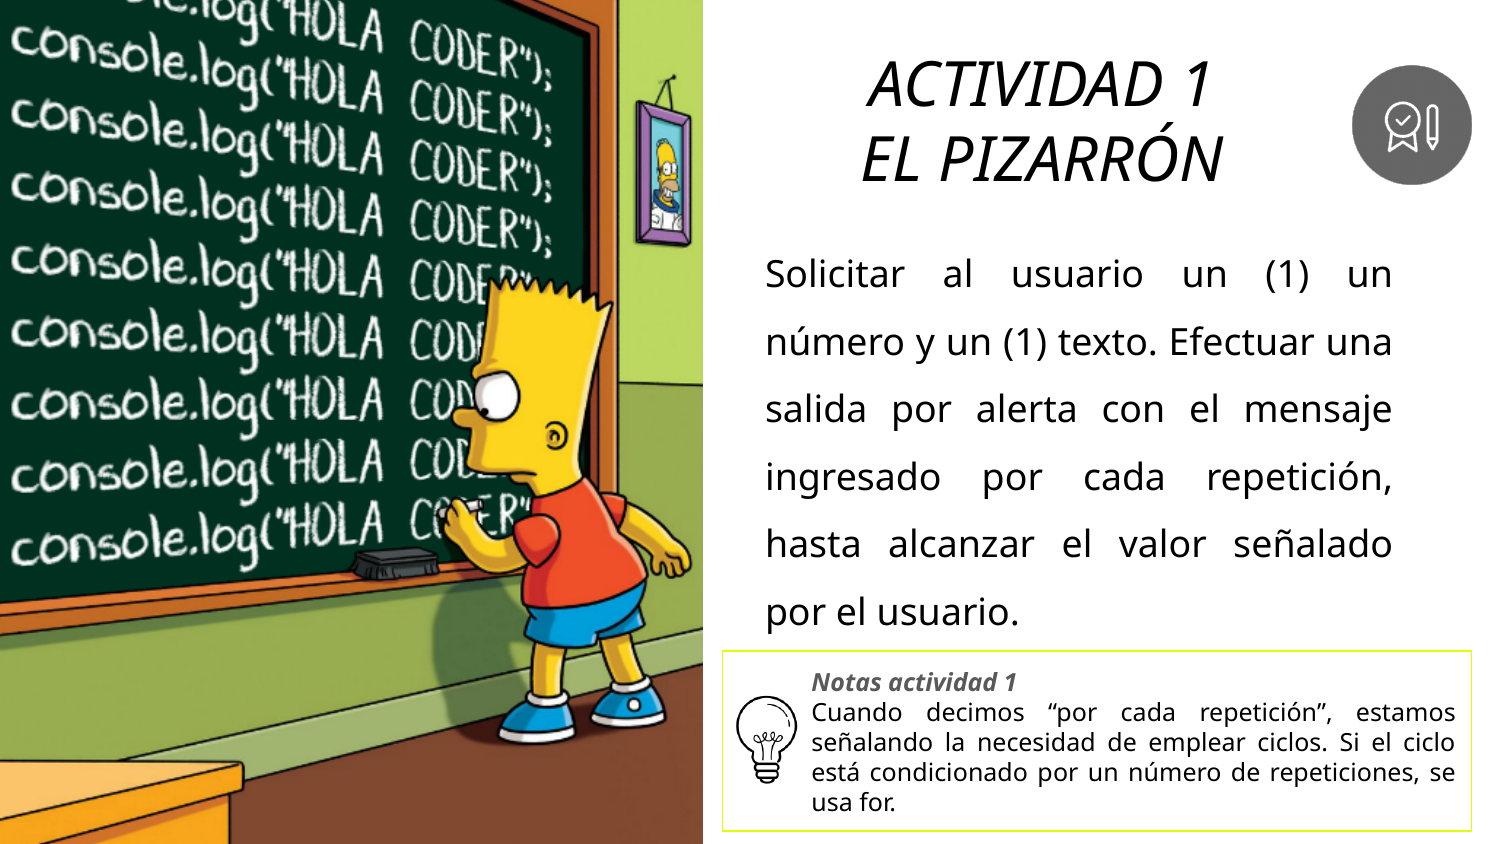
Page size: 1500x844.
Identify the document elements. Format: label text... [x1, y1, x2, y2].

text_box Solicitar al usuario un (1) un número y un (1) texto. Efectuar una salida por alerta con el mensaje ingresado por cada repetición, hasta alcanzar el valor señalado por el usuario. [749, 212, 1409, 624]
text_box ACTIVIDAD 1 EL PIZARRÓN [731, 28, 1353, 191]
picture [1352, 65, 1472, 185]
picture [731, 692, 799, 785]
picture [0, 0, 703, 844]
text_box Notas actividad 1 Cuando decimos “por cada repetición”, estamos señalando la necesidad de emplear ciclos. Si el ciclo está condicionado por un número de repeticiones, se usa for. [722, 651, 1472, 831]
